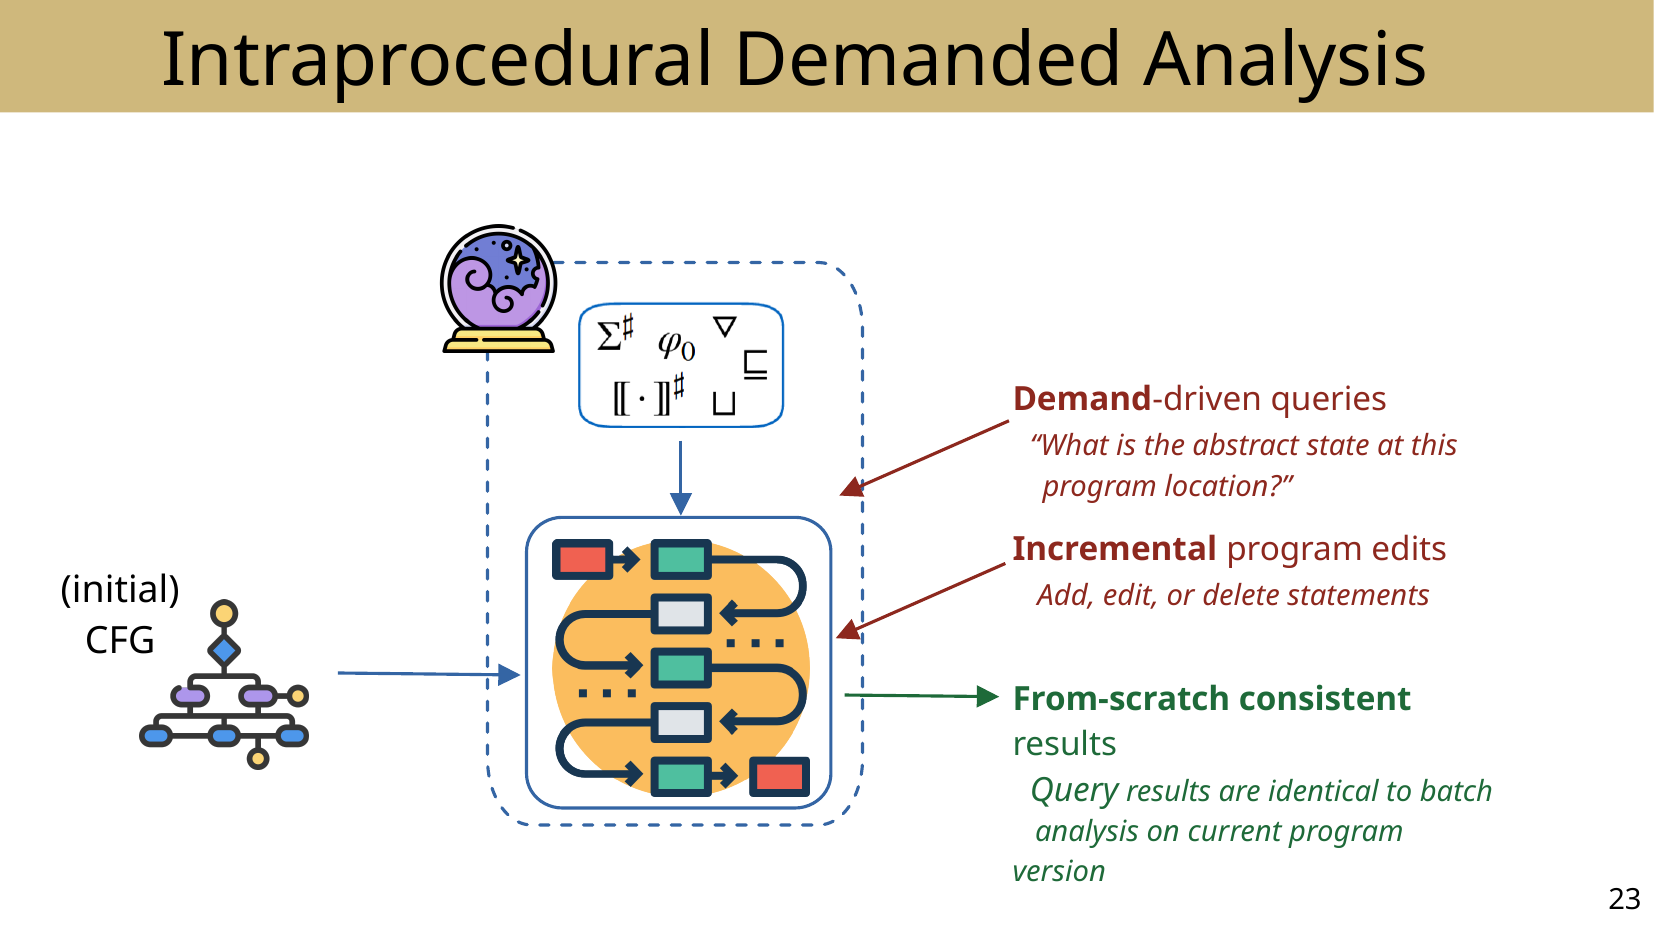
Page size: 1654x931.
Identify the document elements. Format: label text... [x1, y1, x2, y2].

picture [552, 539, 810, 797]
text_box (initial) CFG [60, 562, 226, 660]
picture [139, 599, 309, 770]
title Intraprocedural Demanded Analysis [0, 0, 1576, 113]
picture [574, 299, 788, 428]
picture [434, 224, 563, 353]
text_box Incremental program edits Add, edit, or delete statements [1012, 525, 1501, 675]
text_box ??? [526, 517, 831, 808]
text_box Demand-driven queries “What is the abstract state at this program location?” [1012, 375, 1501, 525]
text_box From-scratch consistent results Query results are identical to batch analysis on current program version [1012, 675, 1501, 826]
